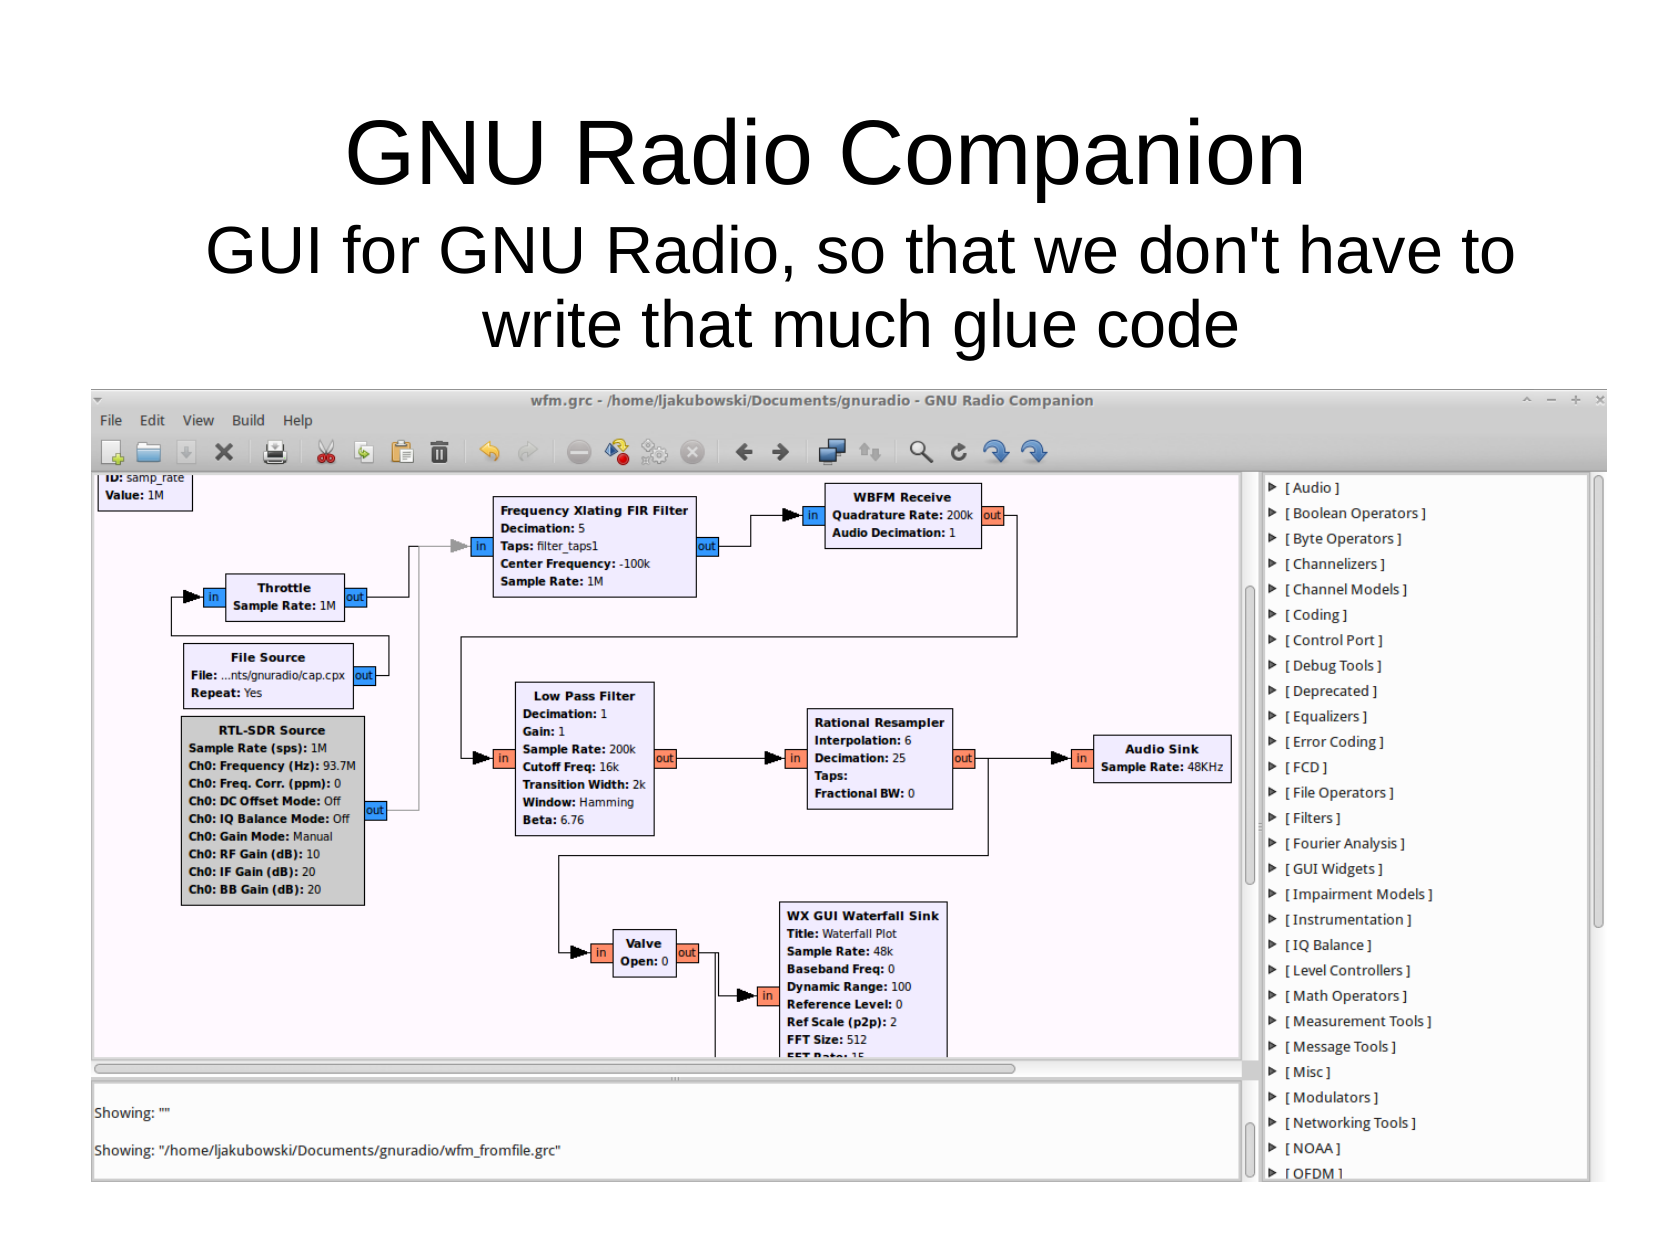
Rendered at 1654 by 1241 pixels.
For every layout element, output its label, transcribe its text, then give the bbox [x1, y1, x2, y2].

title GNU Radio Companion [82, 49, 1571, 212]
picture [91, 389, 1607, 1182]
list GUI for GNU Radio, so that we don't have to write that much glue code [82, 212, 1571, 932]
